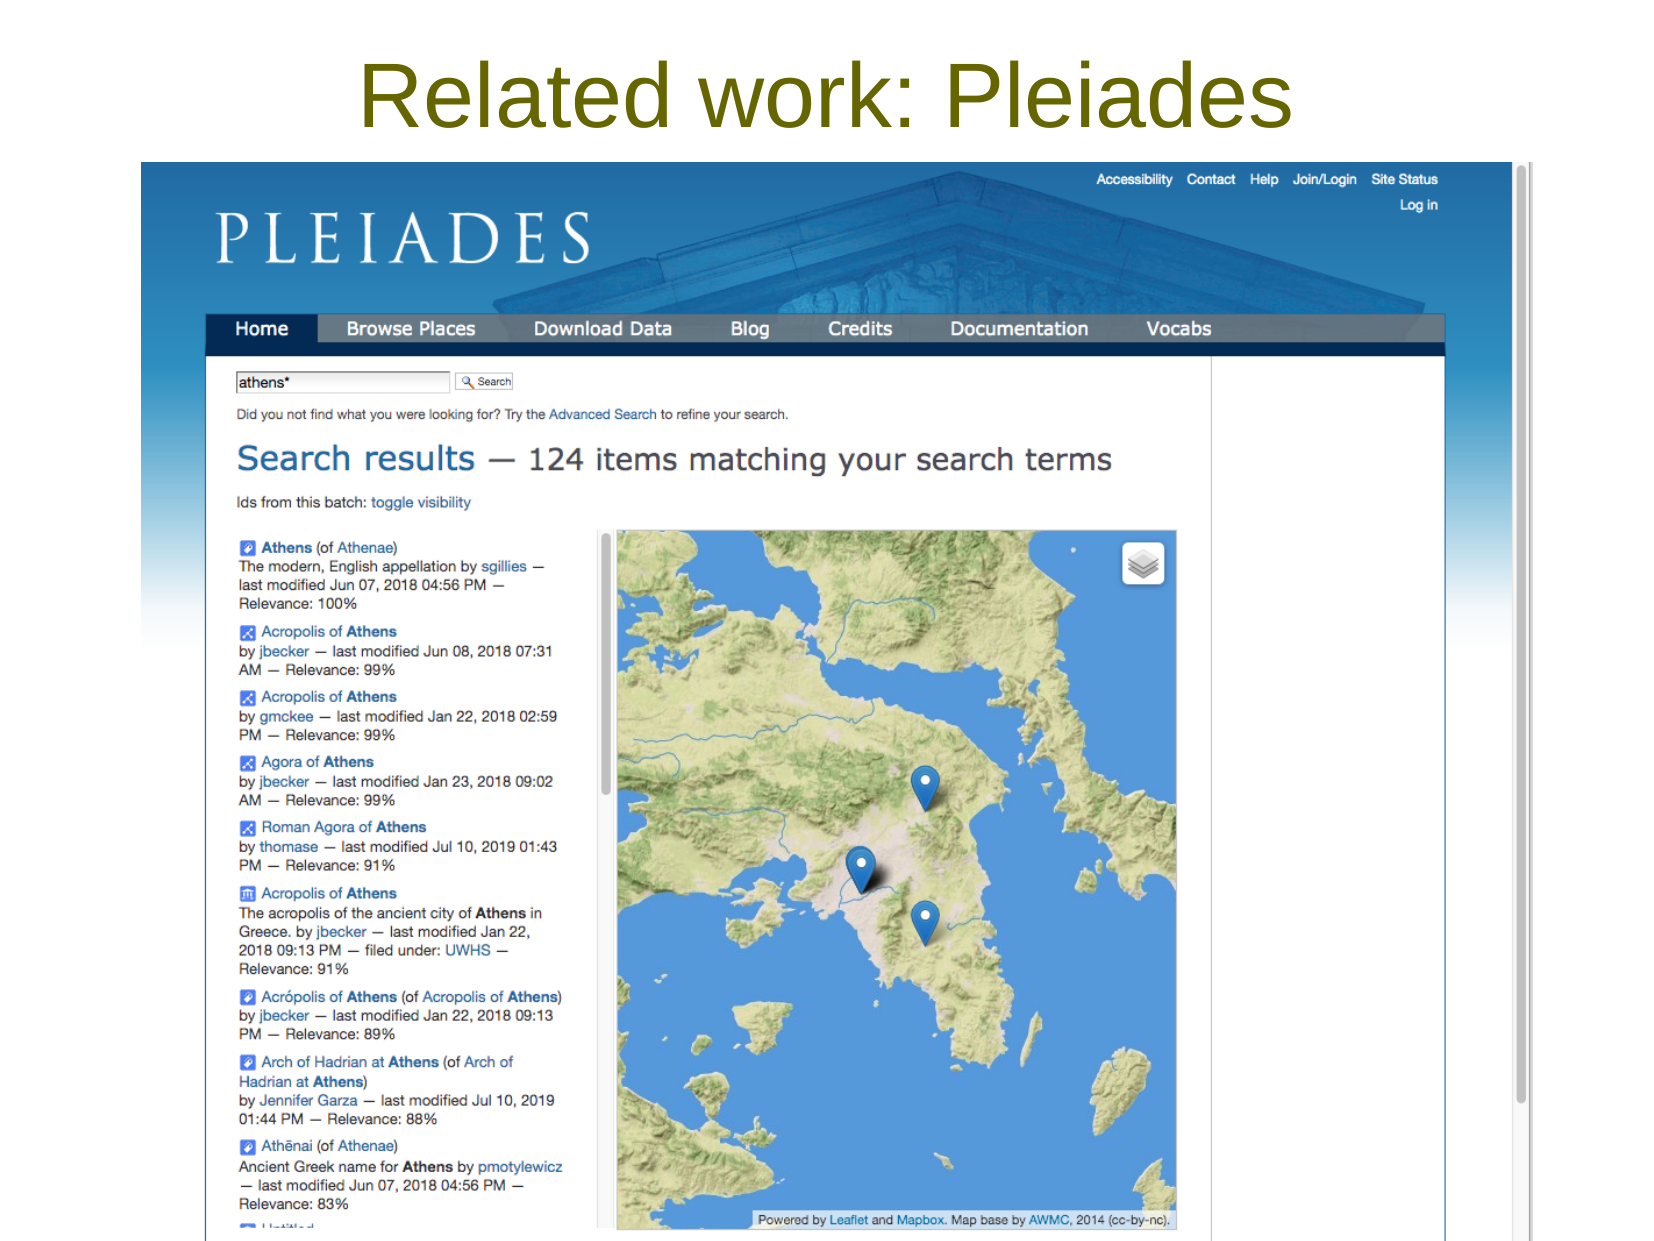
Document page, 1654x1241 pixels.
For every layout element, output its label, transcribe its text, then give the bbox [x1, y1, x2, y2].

picture [141, 162, 1533, 1241]
title Related work: Pleiades [82, 31, 1571, 160]
